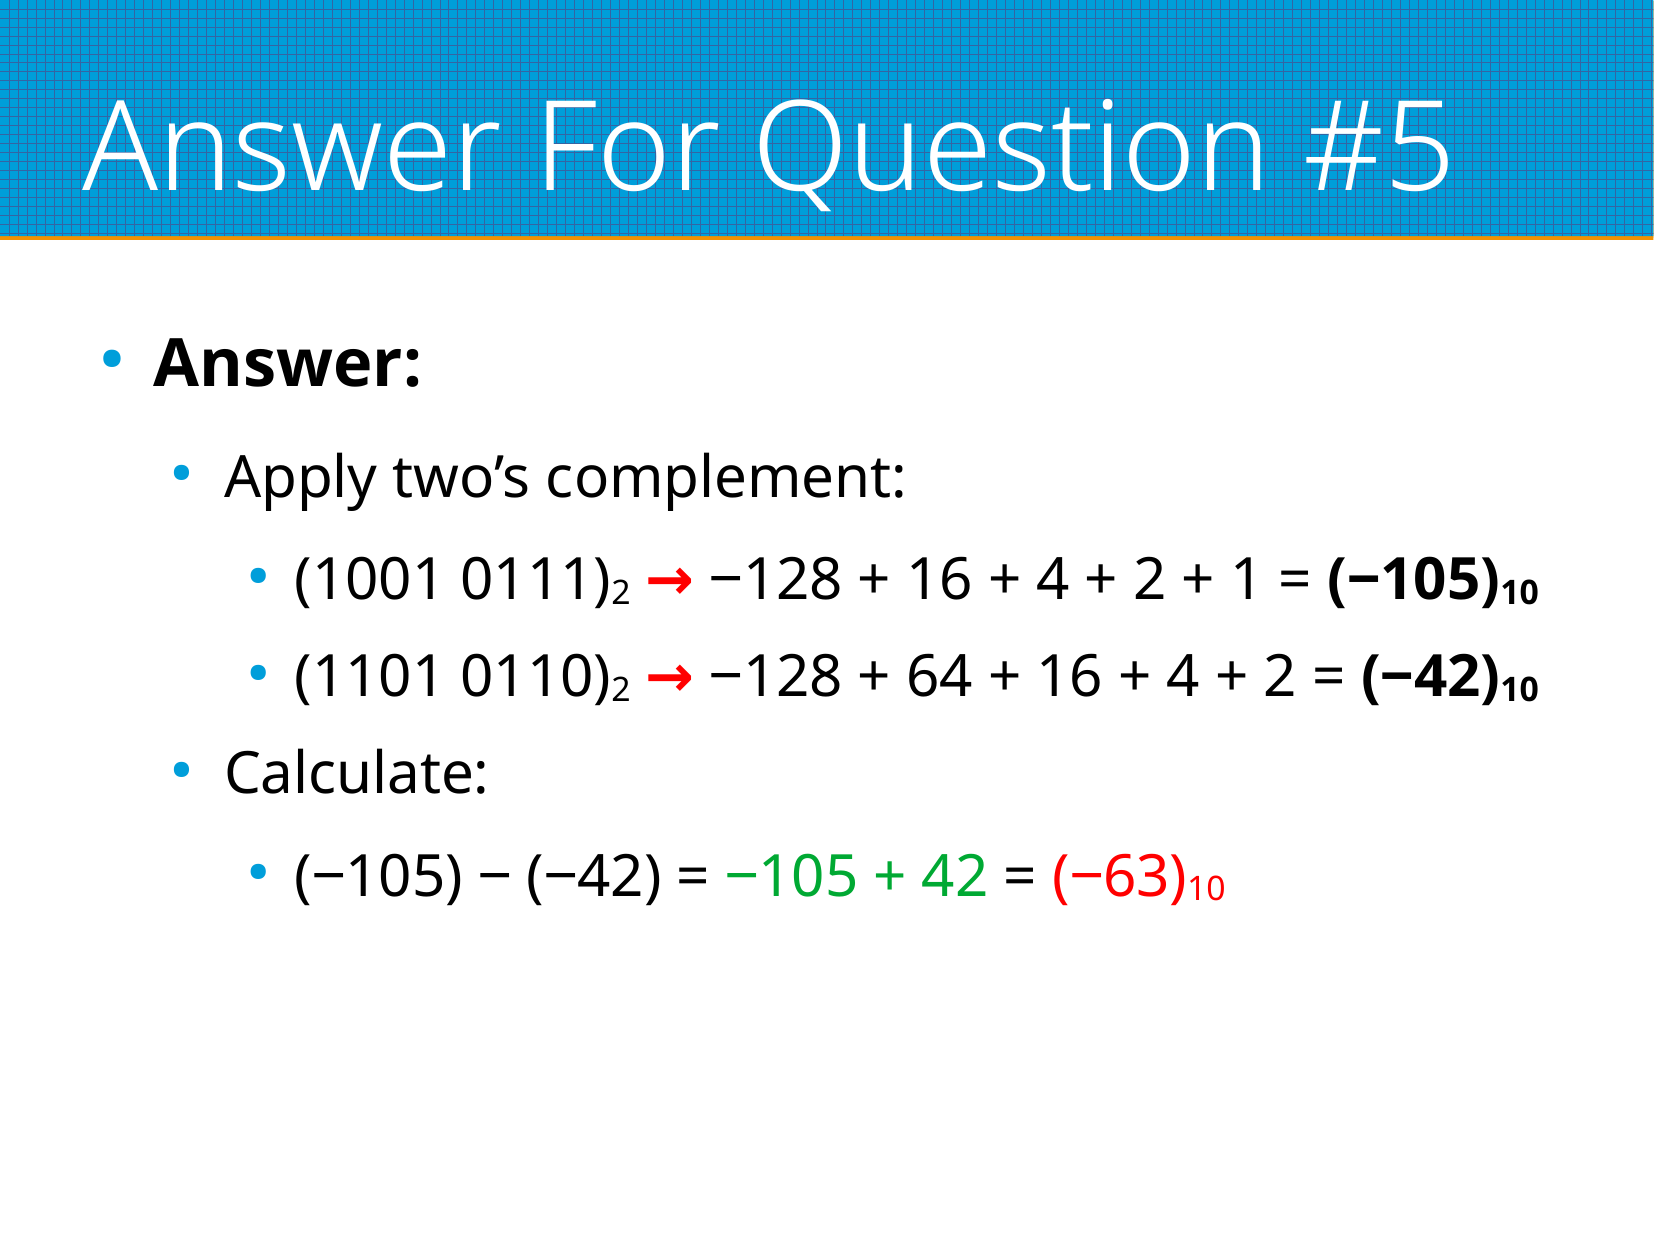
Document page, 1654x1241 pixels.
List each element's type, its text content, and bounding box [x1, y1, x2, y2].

list Answer: Apply two’s complement: (1001 0111)2 → ‒128 + 16 + 4 + 2 + 1 = (‒105)10 (1101 0110)2 → ‒128 + 64 + 16 + 4 + 2 = (‒42)10 Calculate: (‒105) ‒ (‒42) = ‒105 + 42 = (‒63)10 [82, 314, 1563, 1081]
title Answer For Question #5 [82, 19, 1571, 227]
